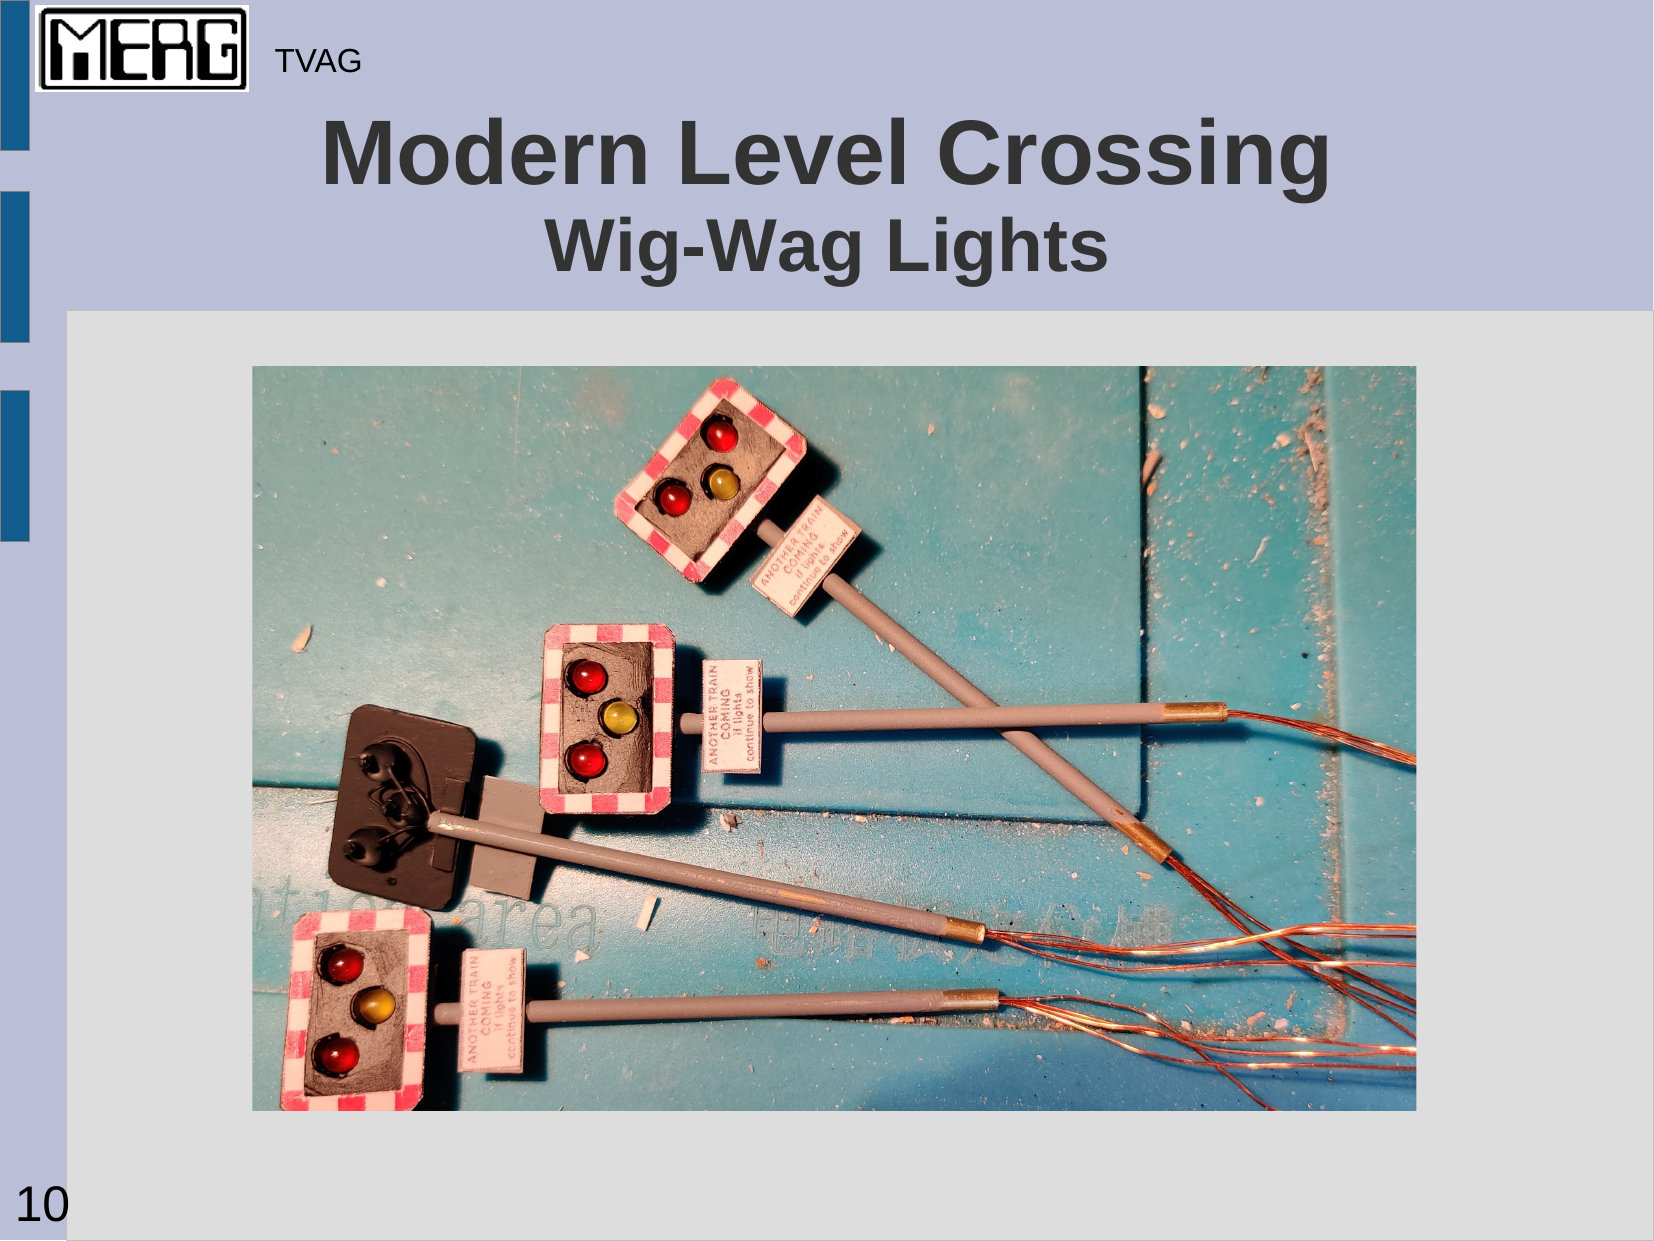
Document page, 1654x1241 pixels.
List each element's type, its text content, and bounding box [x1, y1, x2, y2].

picture [35, 5, 249, 92]
title Modern Level Crossing Wig-Wag Lights [121, 91, 1534, 299]
picture [252, 366, 1417, 1111]
text_box <number> [0, 1169, 258, 1241]
text_box TVAG [259, 35, 378, 88]
